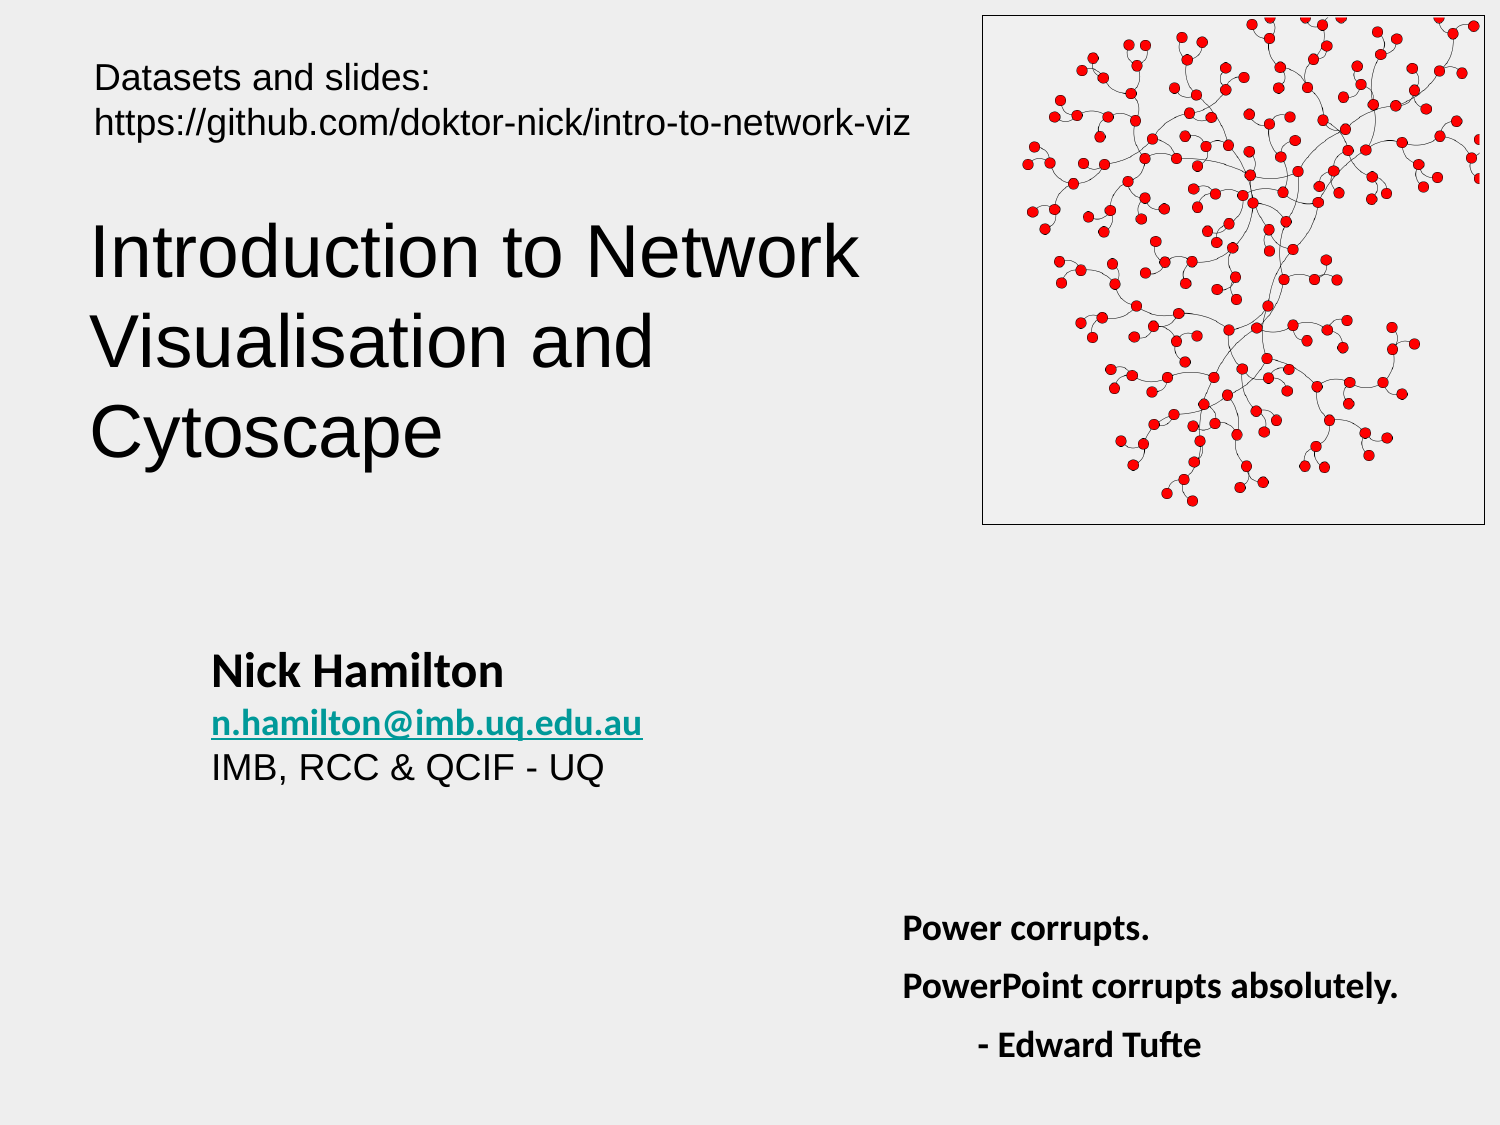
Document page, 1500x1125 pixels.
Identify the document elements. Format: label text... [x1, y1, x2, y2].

text_box Nick Hamilton n.hamilton@imb.uq.edu.au IMB, RCC & QCIF - UQ [196, 630, 658, 795]
text_box Datasets and slides: https://github.com/doktor-nick/intro-to-network-viz [79, 45, 927, 194]
text_box Power corrupts. PowerPoint corrupts absolutely. - Edward Tufte [887, 882, 1500, 1073]
picture [982, 15, 1485, 525]
text_box Introduction to Network Visualisation and Cytoscape [74, 194, 943, 480]
